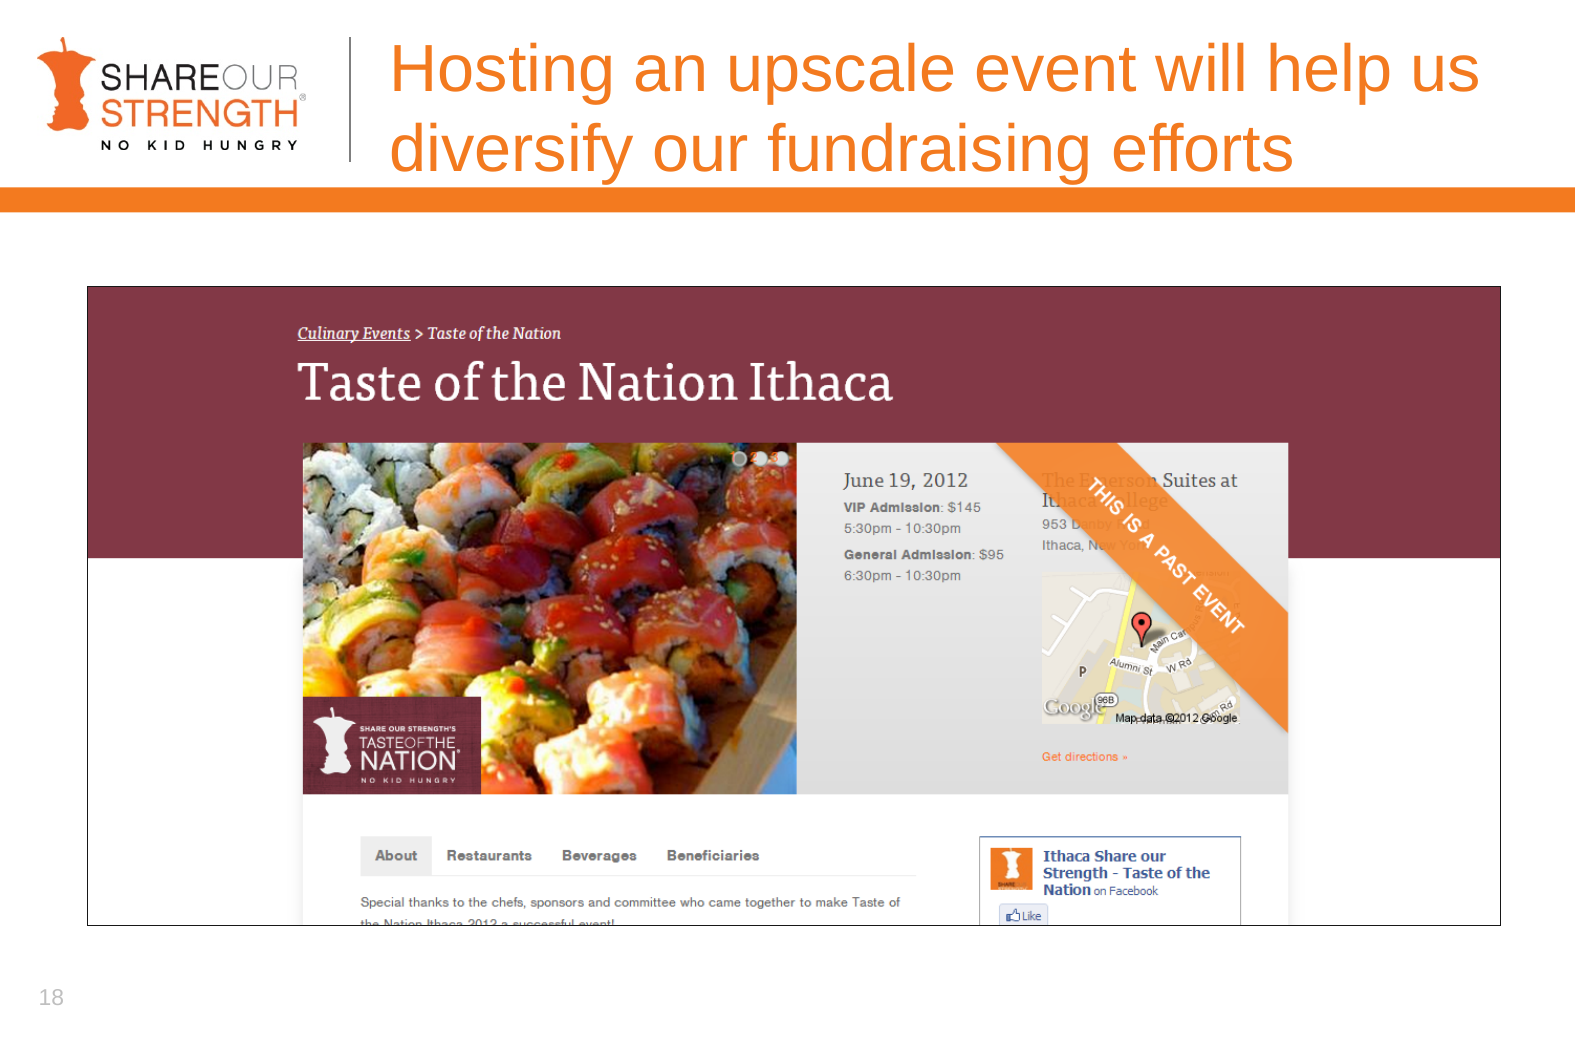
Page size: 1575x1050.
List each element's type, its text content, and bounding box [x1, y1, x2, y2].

picture [88, 287, 1500, 925]
title Hosting an upscale event will help us diversify our fundraising efforts [375, 17, 1513, 113]
picture [37, 37, 306, 150]
